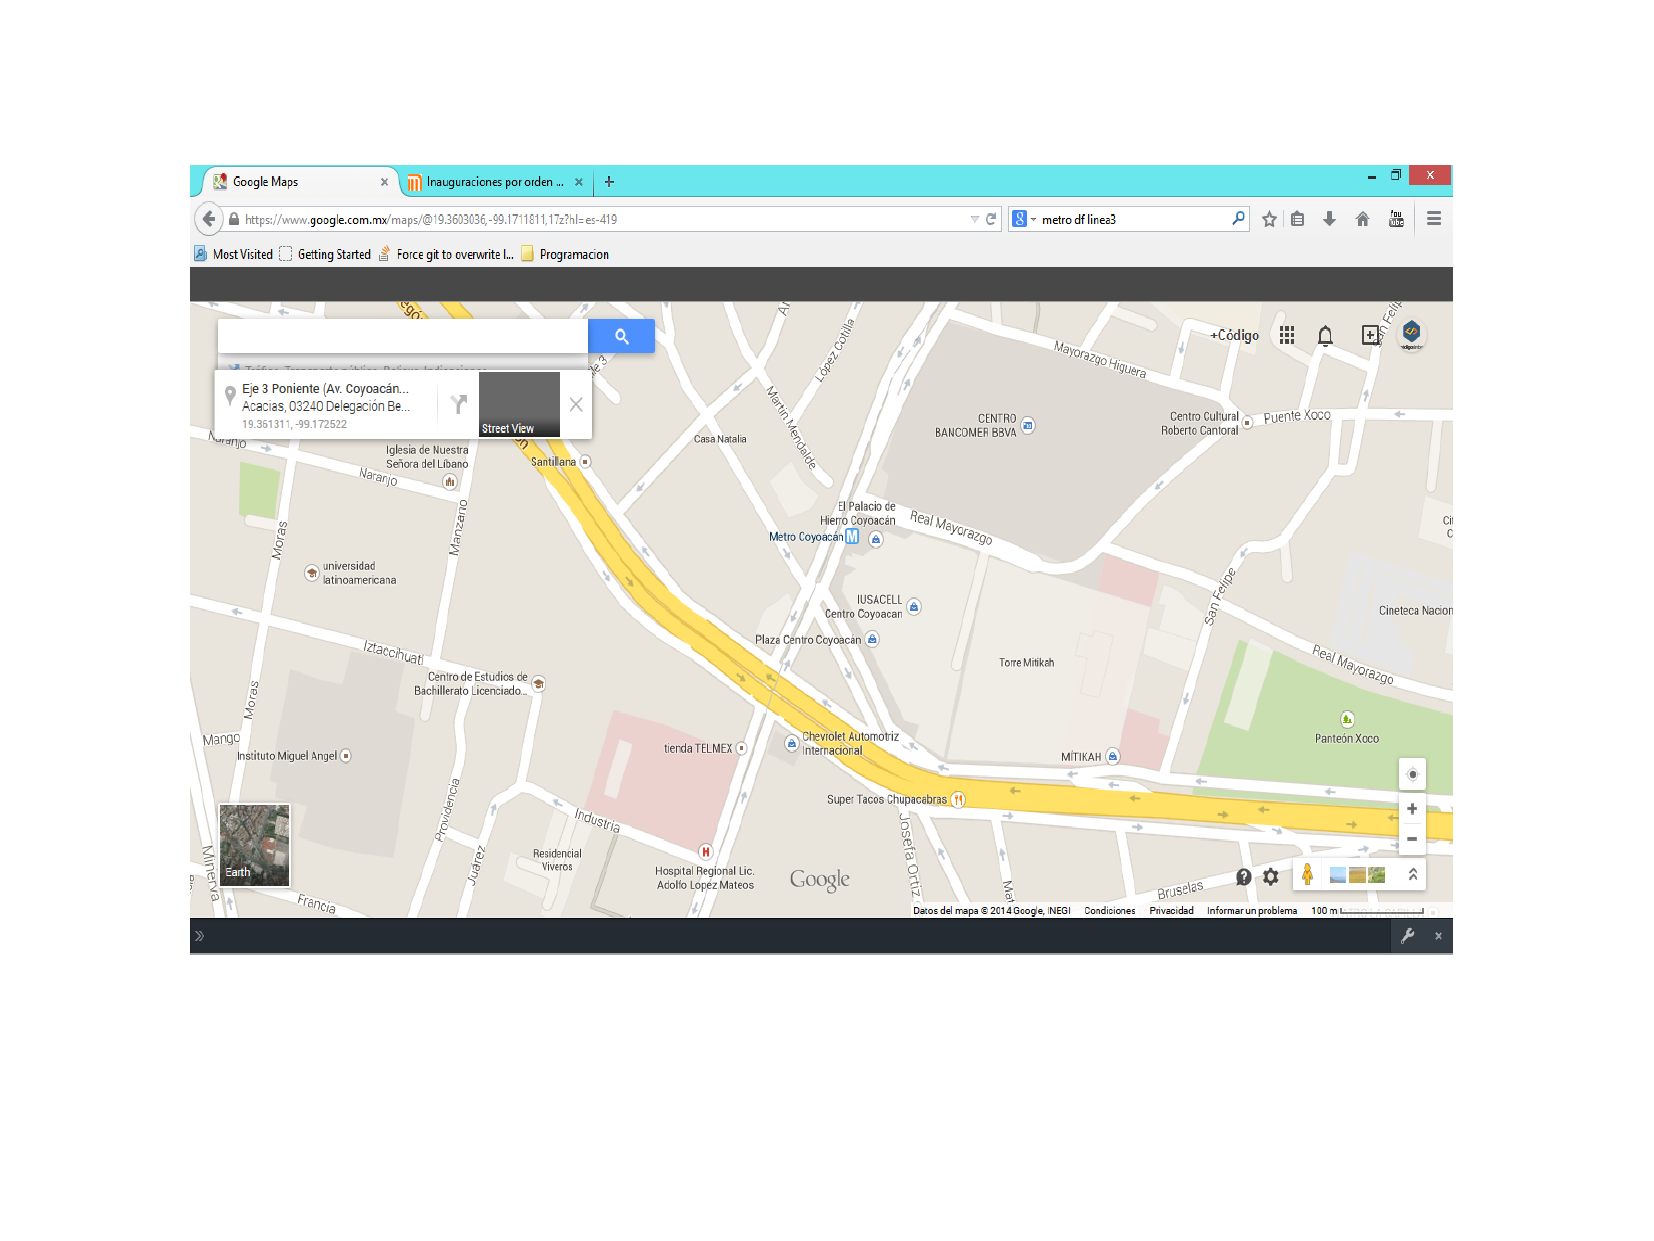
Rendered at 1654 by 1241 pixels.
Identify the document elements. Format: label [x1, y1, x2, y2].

picture [190, 165, 1453, 955]
